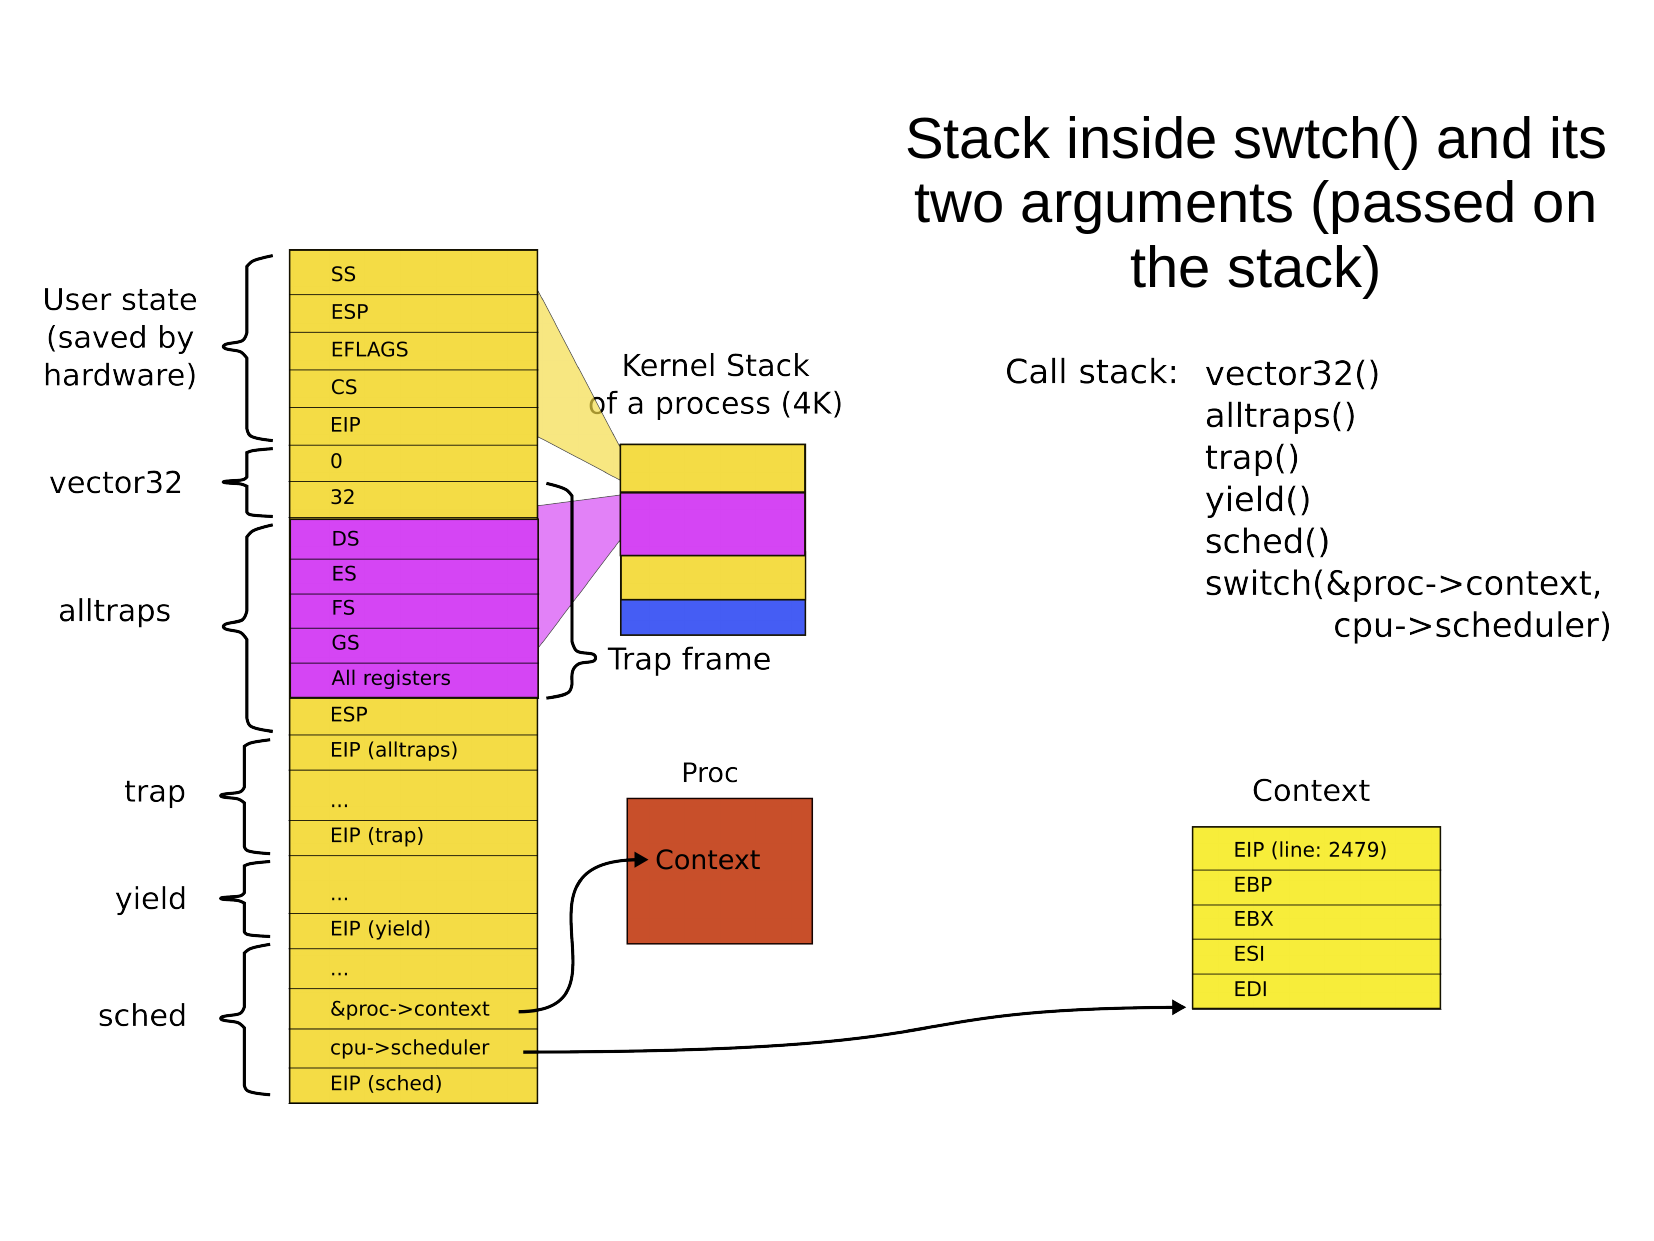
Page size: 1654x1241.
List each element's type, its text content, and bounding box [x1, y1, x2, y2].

list Stack inside swtch() and its two arguments (passed on the stack) [900, 105, 1613, 301]
picture [45, 249, 1609, 1104]
